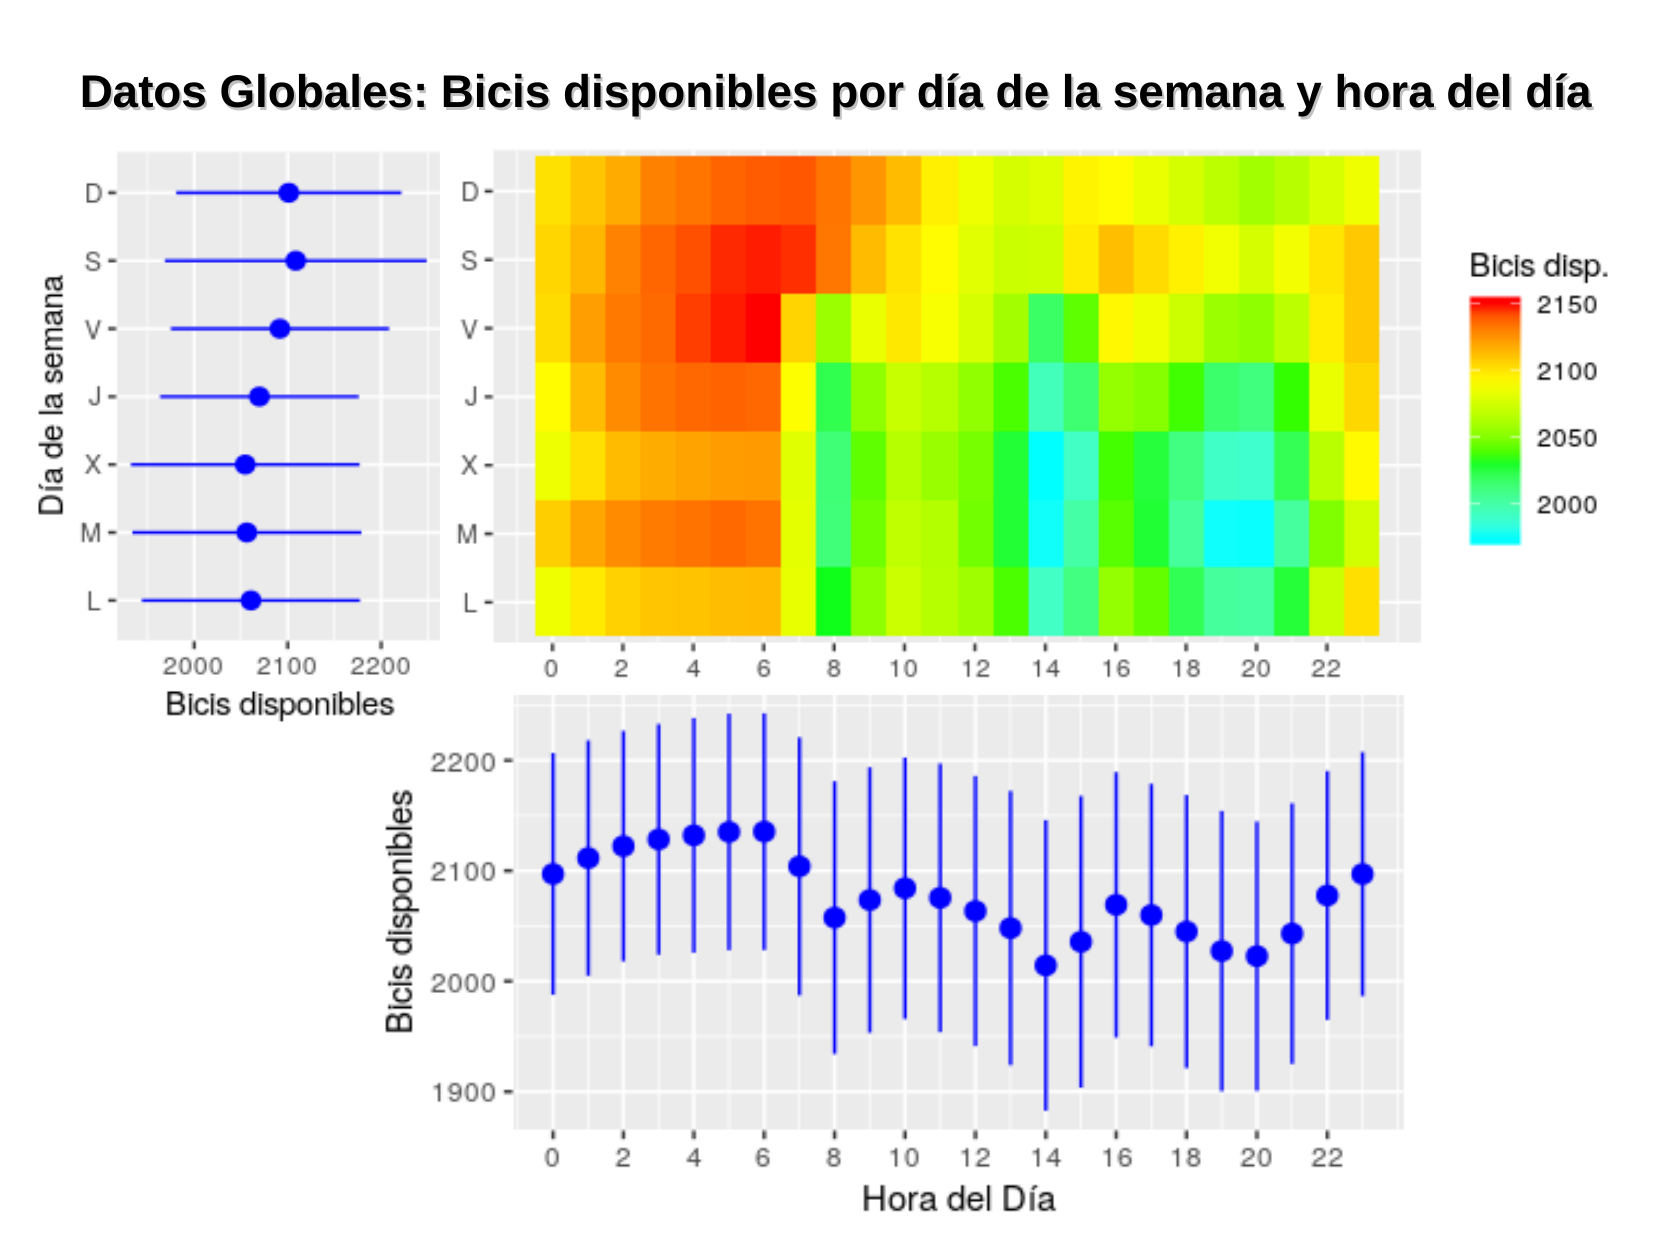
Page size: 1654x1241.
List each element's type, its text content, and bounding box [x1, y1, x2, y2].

text_box Datos Globales: Bicis disponibles por día de la semana y hora del día [64, 59, 1608, 136]
picture [24, 135, 1619, 1237]
